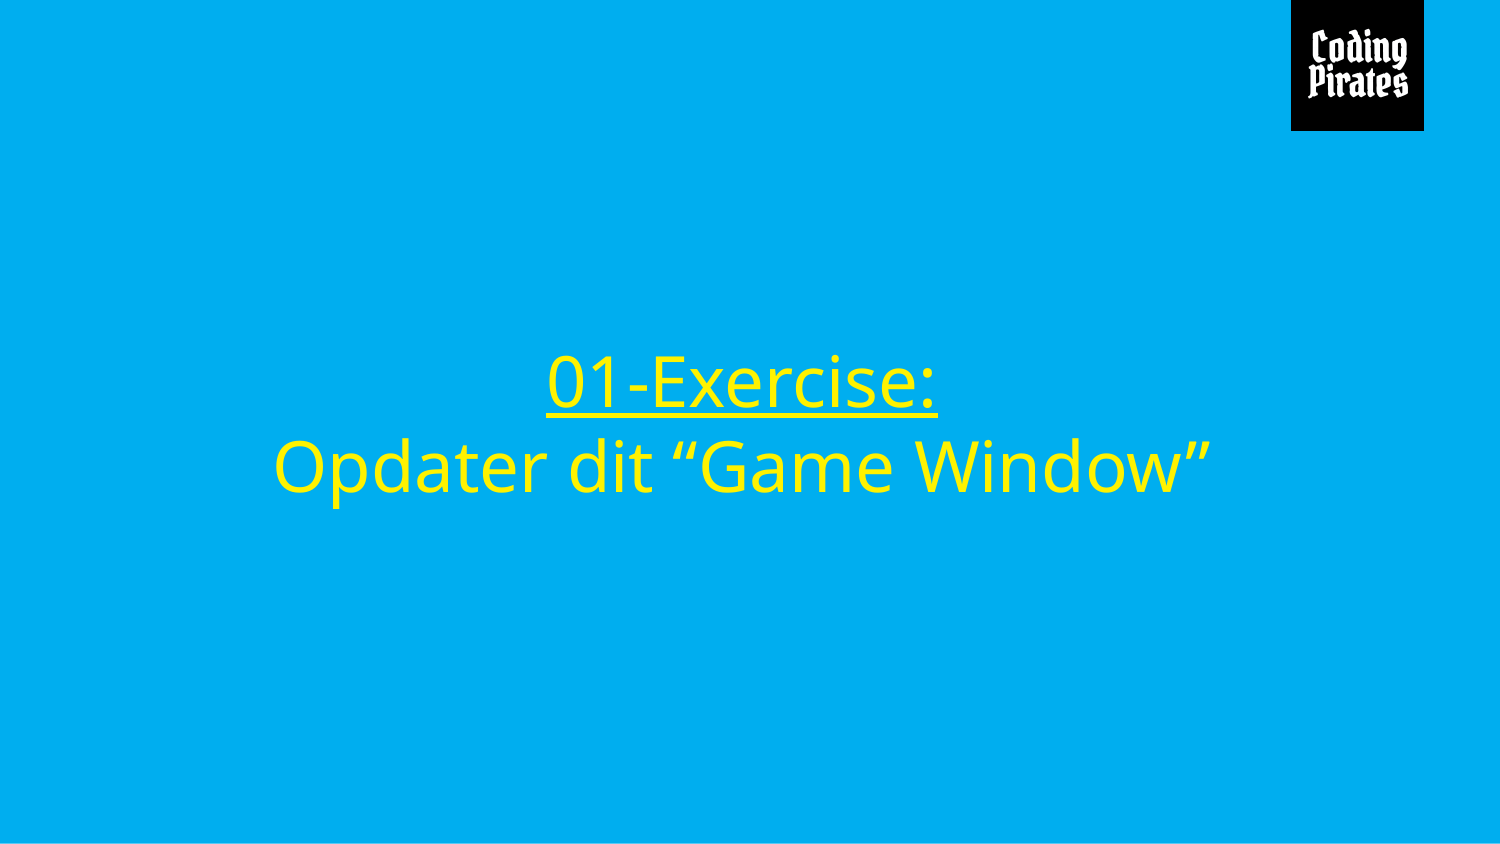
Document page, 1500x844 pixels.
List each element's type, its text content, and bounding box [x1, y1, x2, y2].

picture [1292, 0, 1423, 130]
title 01-Exercise: Opdater dit “Game Window” [12, 352, 1472, 491]
